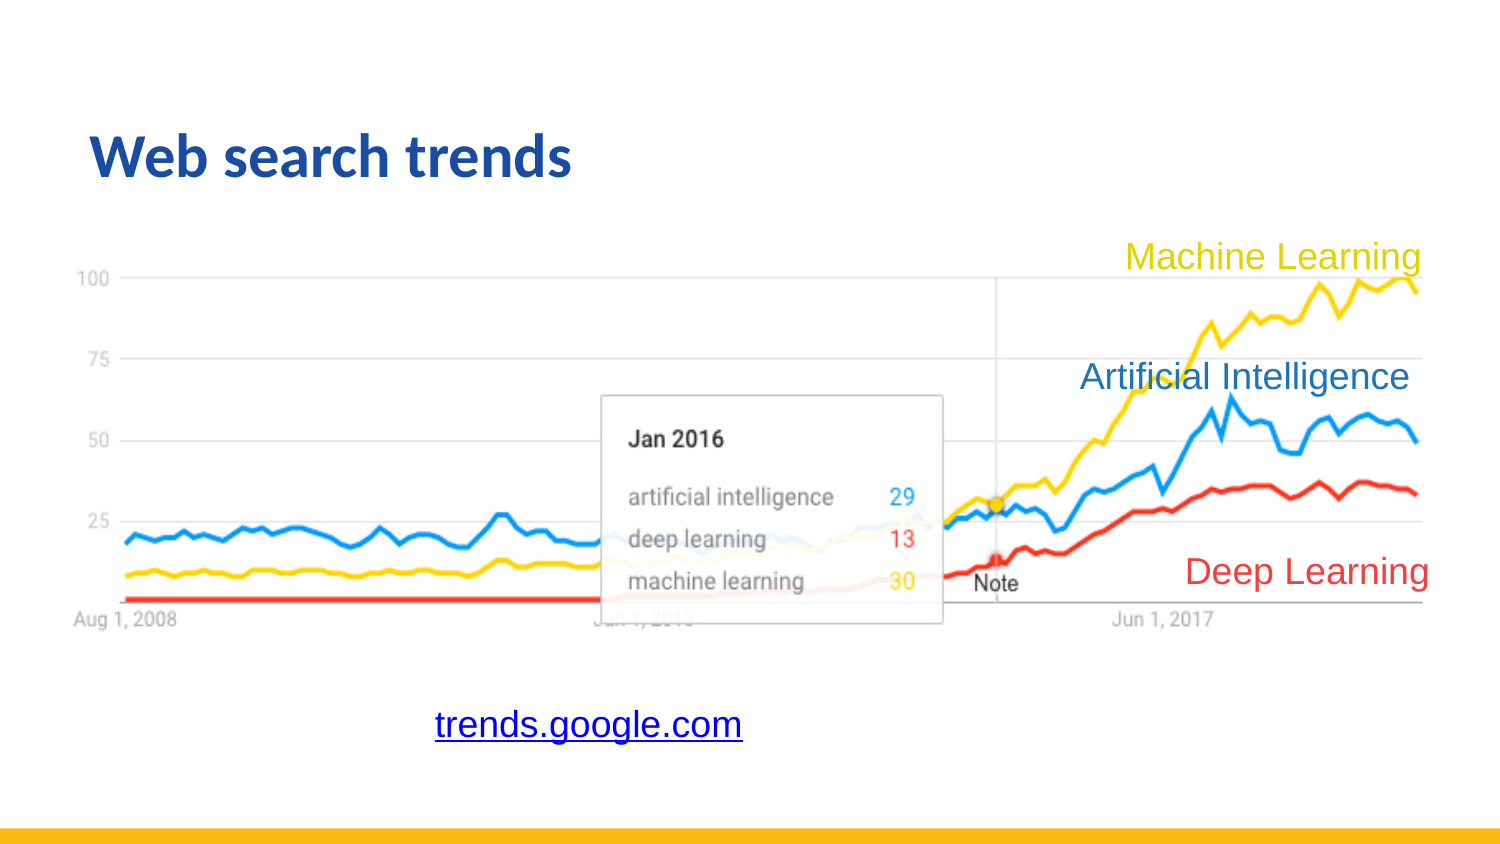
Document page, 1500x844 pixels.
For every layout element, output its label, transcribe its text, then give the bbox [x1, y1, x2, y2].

text_box Web search trends [75, 0, 1425, 197]
text_box Deep Learning [1170, 539, 1445, 597]
text_box trends.google.com [420, 693, 1012, 750]
picture [46, 251, 1425, 660]
text_box Machine Learning [1110, 224, 1437, 282]
text_box Artificial Intelligence [1064, 344, 1426, 402]
